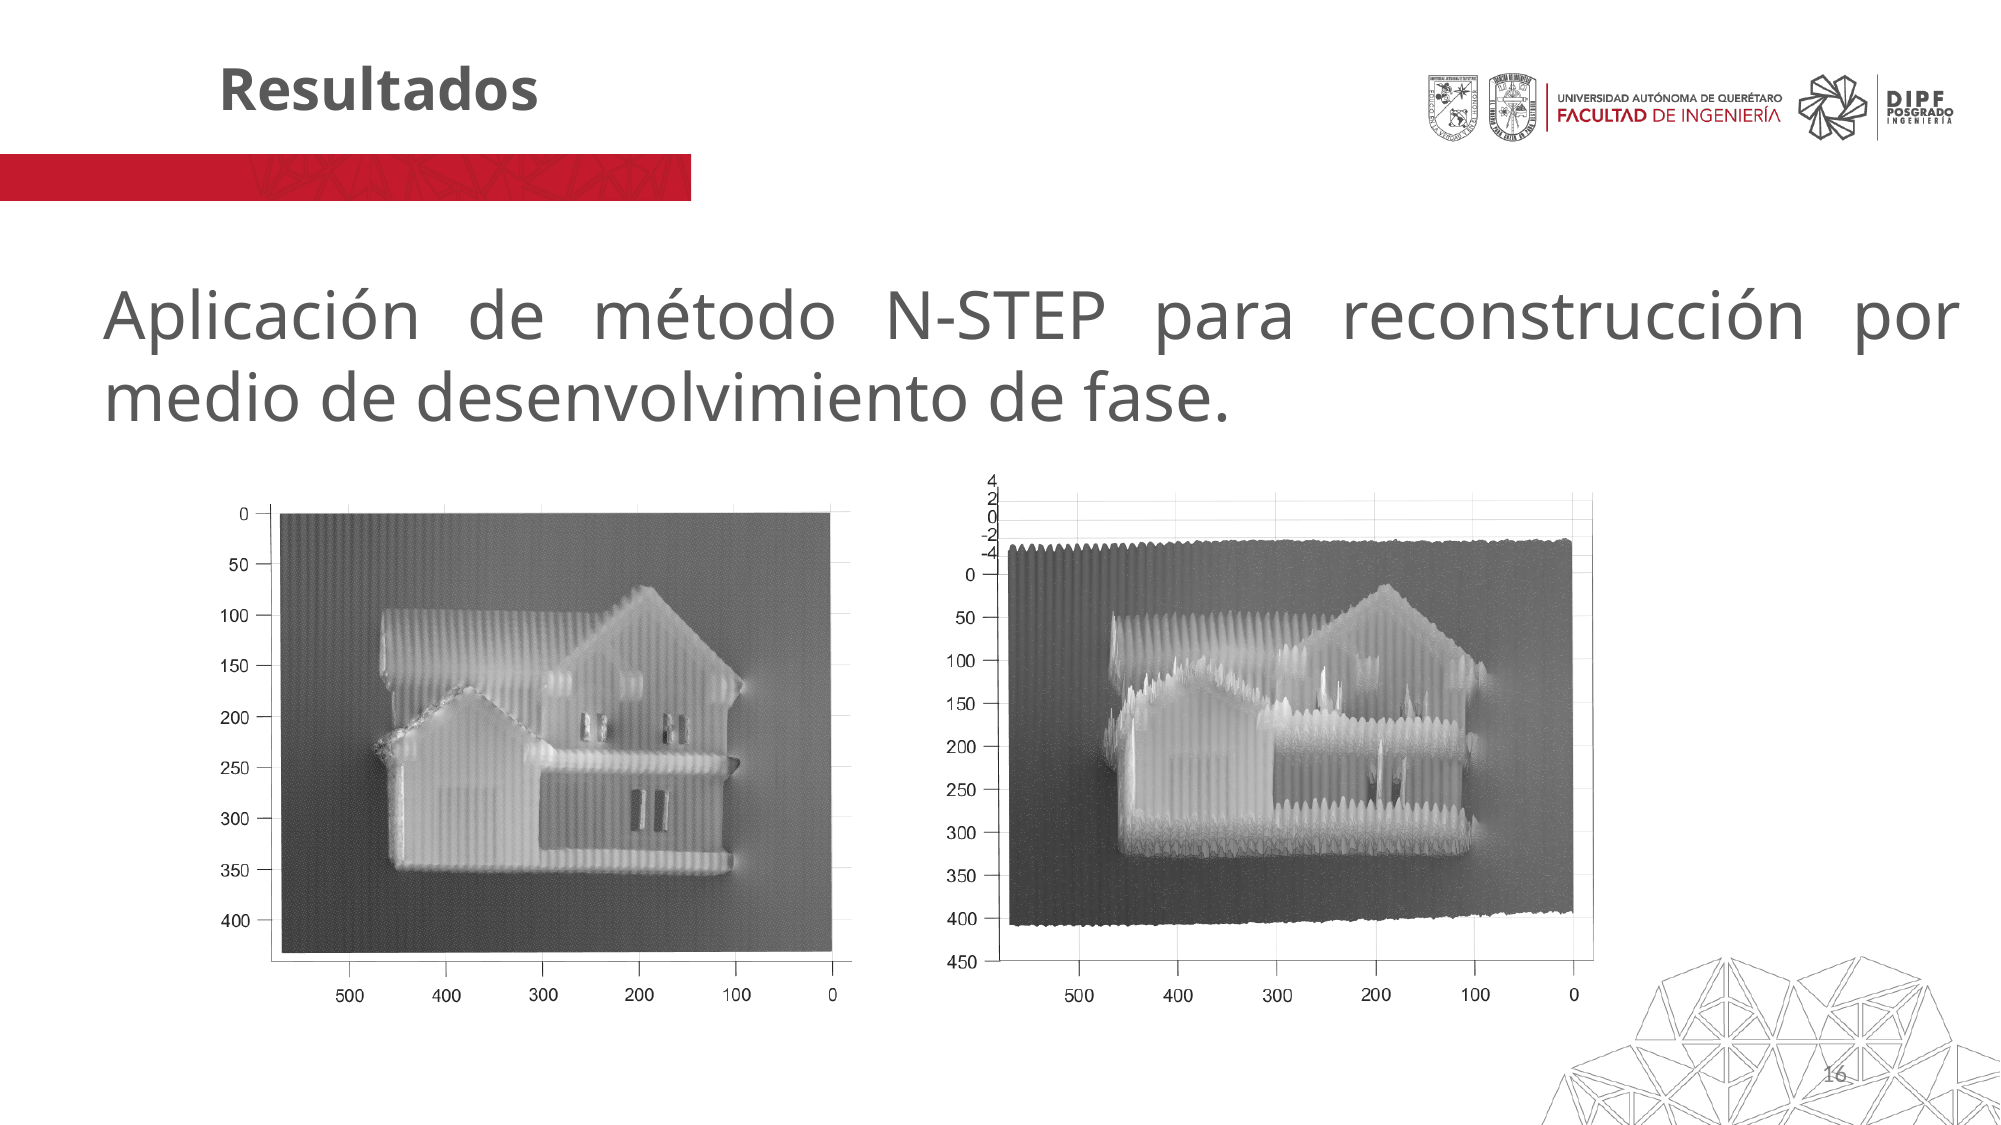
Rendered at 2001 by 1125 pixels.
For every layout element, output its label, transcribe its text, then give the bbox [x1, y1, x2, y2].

picture [0, 154, 692, 201]
text_box Aplicación de método N-STEP para reconstrucción por medio de desenvolvimiento de fase. [88, 266, 1979, 432]
picture [944, 472, 2000, 1125]
picture [218, 501, 853, 1004]
text_box Resultados [66, 14, 692, 154]
picture [1422, 66, 1959, 160]
